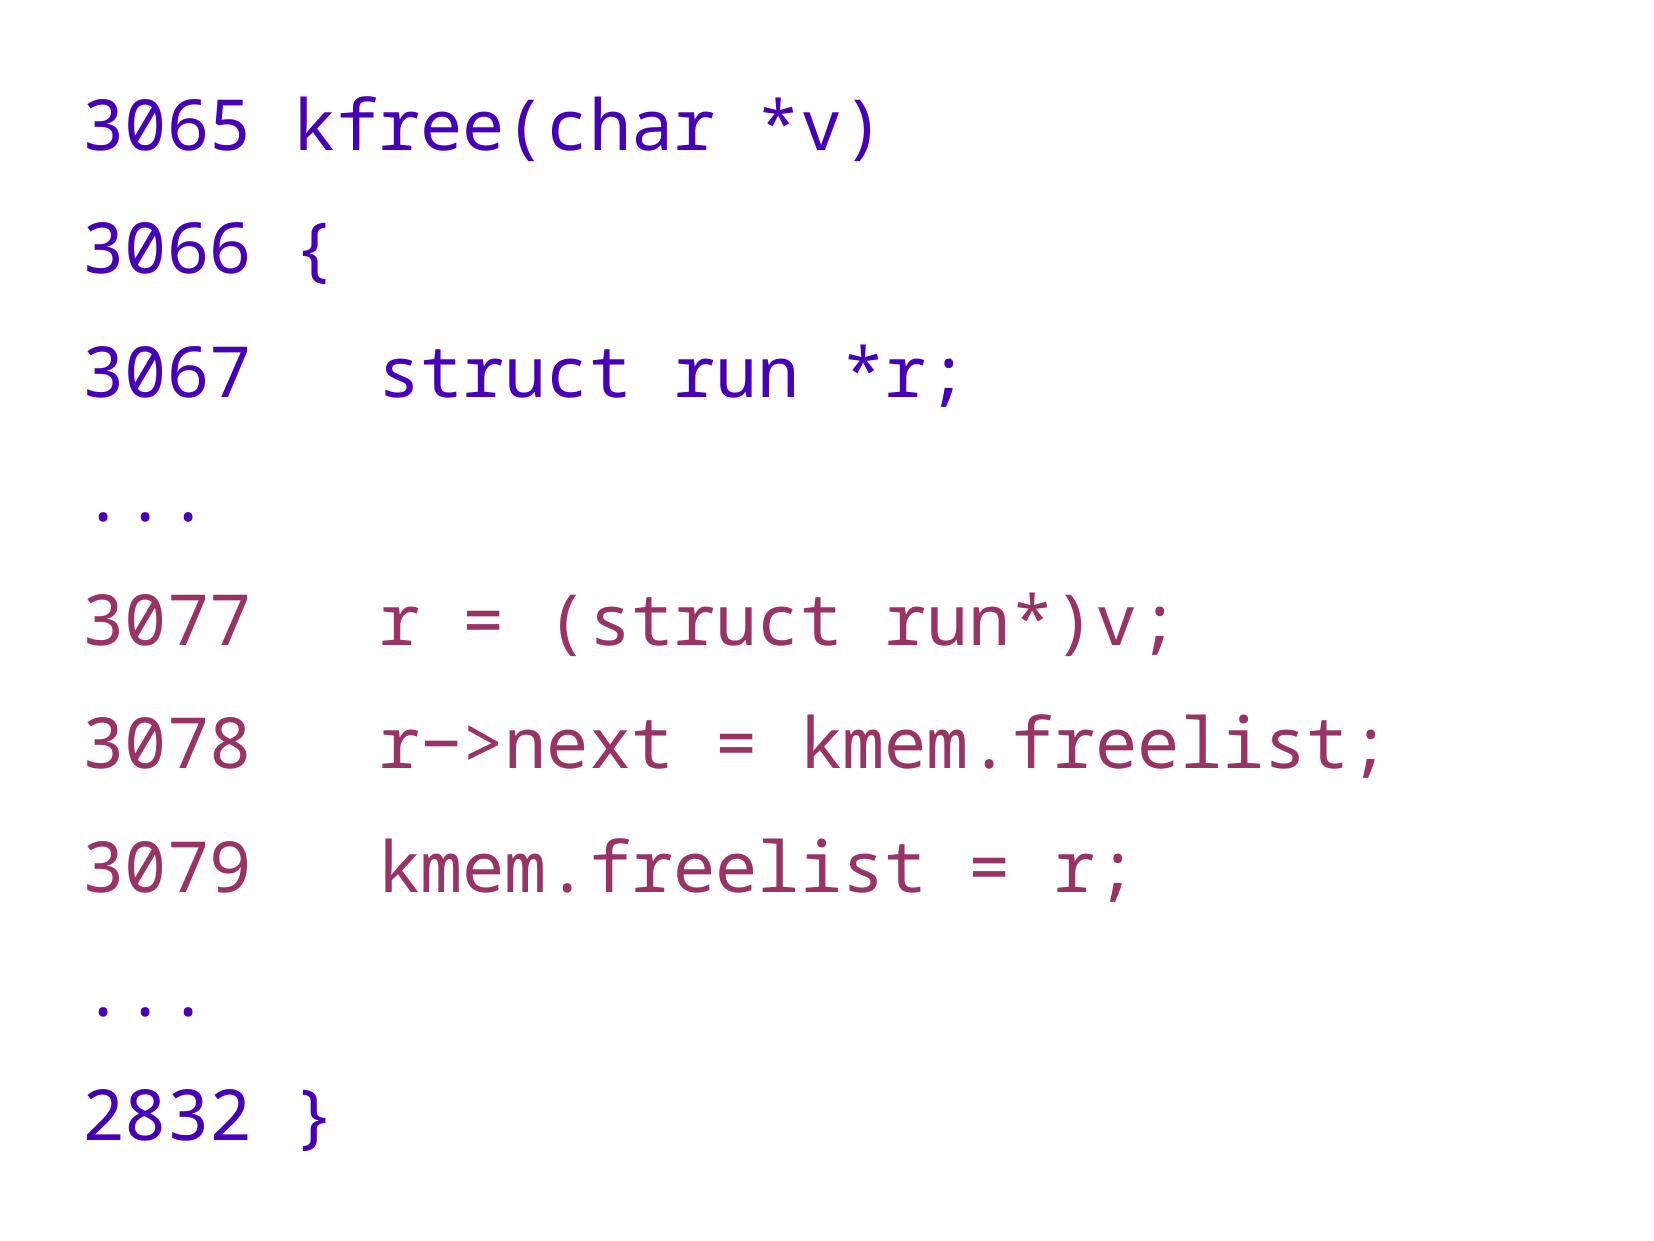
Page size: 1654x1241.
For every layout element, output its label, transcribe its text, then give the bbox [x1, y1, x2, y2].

list 3065 kfree(char *v) 3066 { 3067 struct run *r; ... 3077 r = (struct run*)v; 3078 r−>next = kmem.freelist; 3079 kmem.freelist = r; ... 2832 } [82, 75, 1571, 1163]
